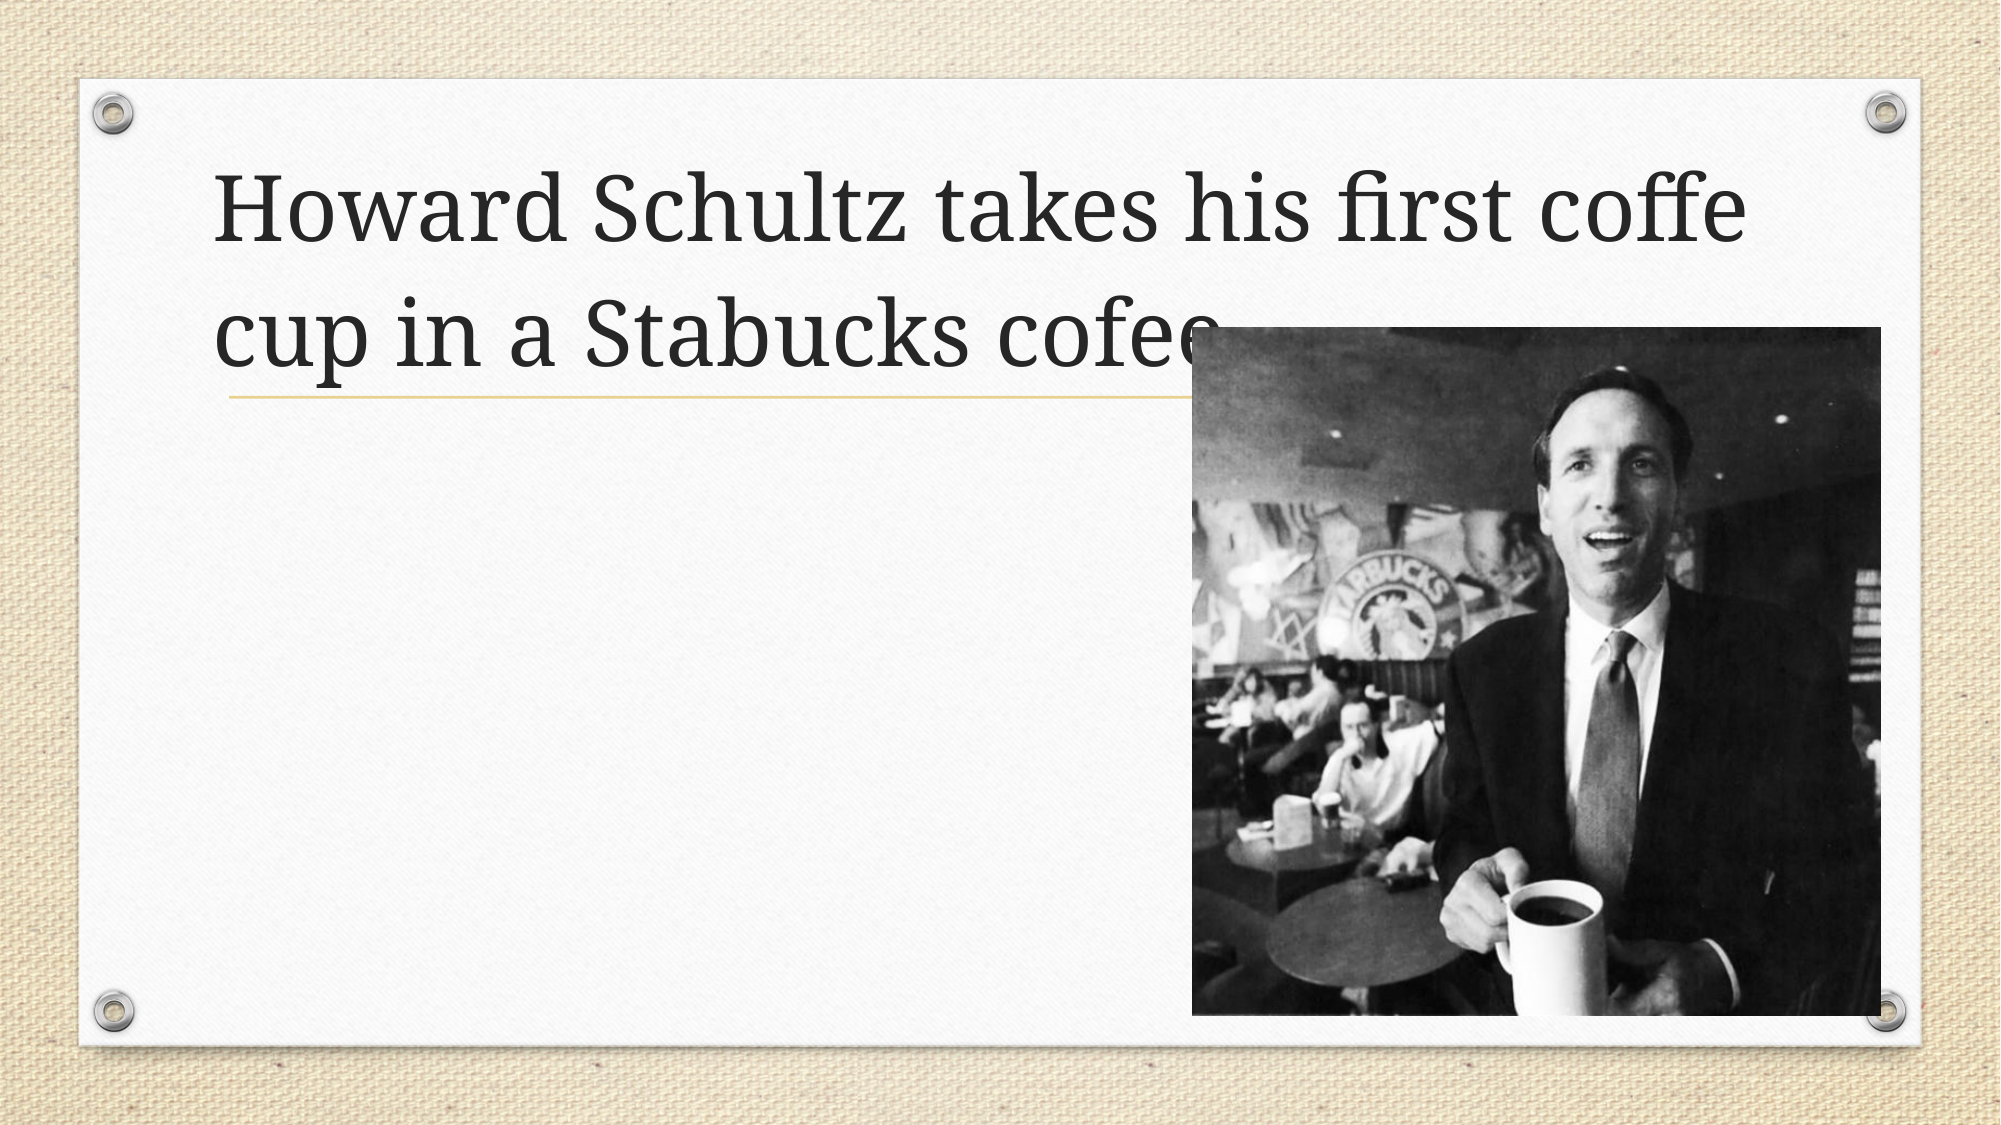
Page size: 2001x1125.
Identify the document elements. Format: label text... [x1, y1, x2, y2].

title Howard Schultz takes his first coffe cup in a Stabucks cofee [212, 161, 1788, 375]
picture [0, 0, 2001, 1125]
